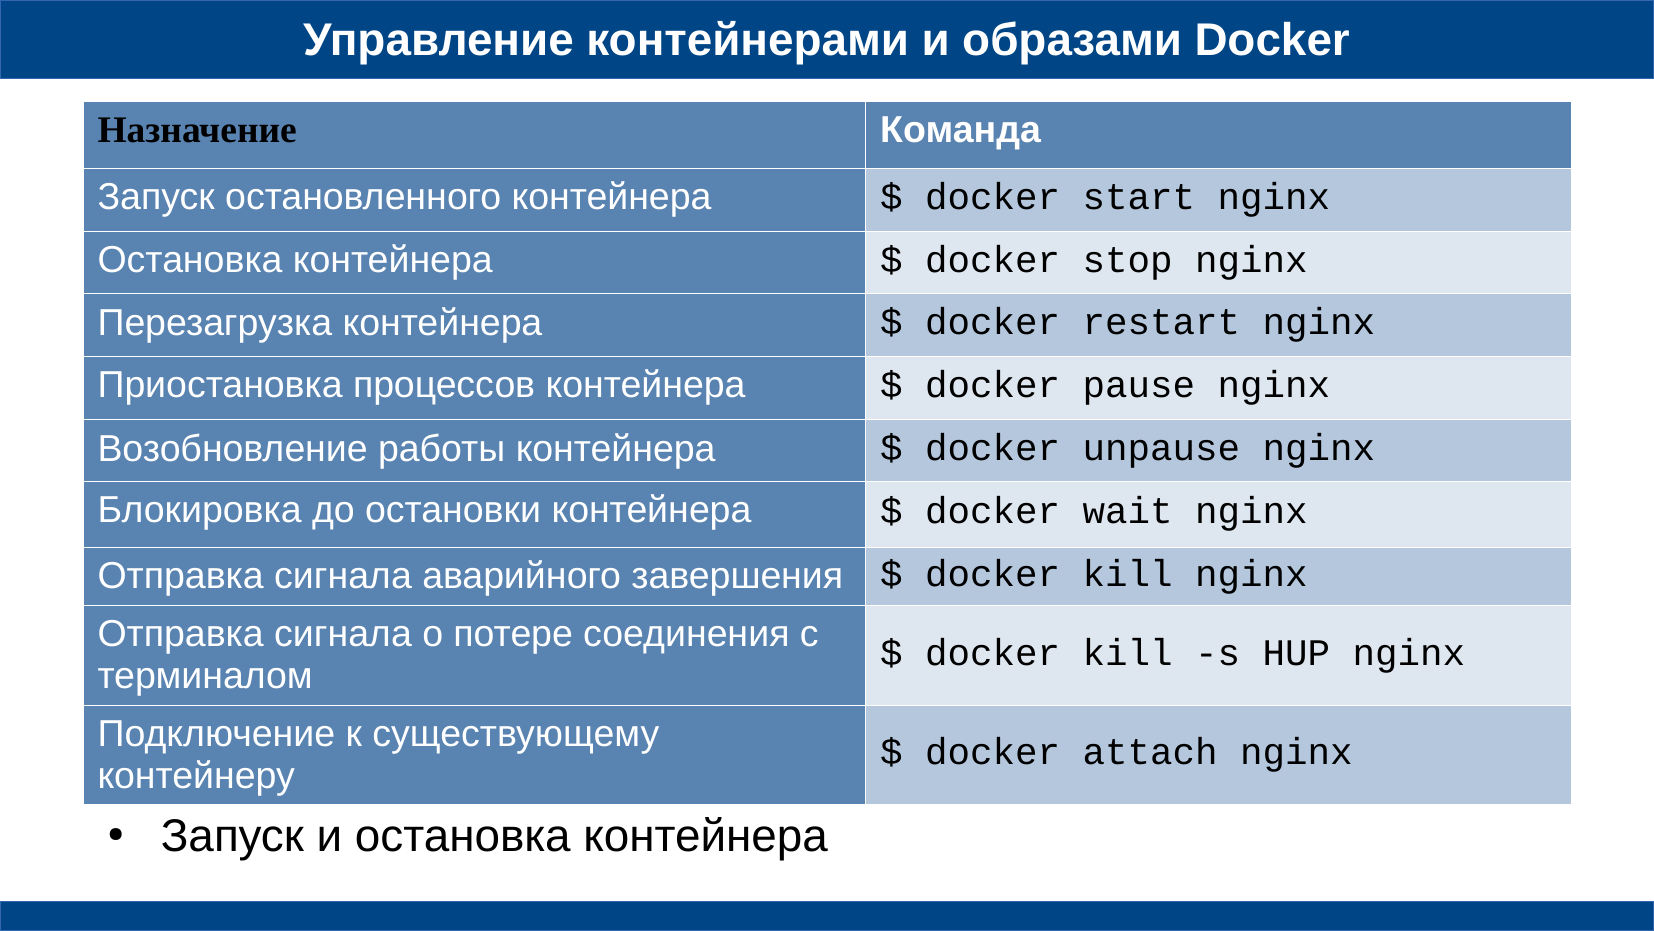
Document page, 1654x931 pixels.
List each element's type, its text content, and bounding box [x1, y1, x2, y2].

table_cell $ docker attach nginx [866, 706, 1571, 804]
table_cell $ docker start nginx [866, 169, 1571, 231]
table_cell Остановка контейнера [84, 232, 865, 293]
table_cell $ docker restart nginx [866, 294, 1571, 356]
table_cell $ docker unpause nginx [866, 420, 1571, 481]
table_cell Отправка сигнала о потере соединения с терминалом [84, 606, 865, 705]
table_cell Блокировка до остановки контейнера [84, 482, 865, 547]
table_cell Приостановка процессов контейнера [84, 357, 865, 419]
table_cell $ docker kill nginx [866, 548, 1571, 605]
list Запуск и остановка контейнера [90, 810, 1579, 886]
table_cell Возобновление работы контейнера [84, 420, 865, 481]
table_cell Подключение к существующему контейнеру [84, 706, 865, 804]
table_cell $ docker wait nginx [866, 482, 1571, 547]
table_header Команда [866, 102, 1571, 168]
table_cell Перезагрузка контейнера [84, 294, 865, 356]
title Управление контейнерами и образами Docker [0, 0, 1654, 79]
table_header Назначение [84, 102, 865, 168]
table_cell Отправка сигнала аварийного завершения [84, 548, 865, 605]
table_cell Запуск остановленного контейнера [84, 169, 865, 231]
table_cell $ docker pause nginx [866, 357, 1571, 419]
table_cell $ docker kill -s HUP nginx [866, 606, 1571, 705]
table_cell $ docker stop nginx [866, 232, 1571, 293]
